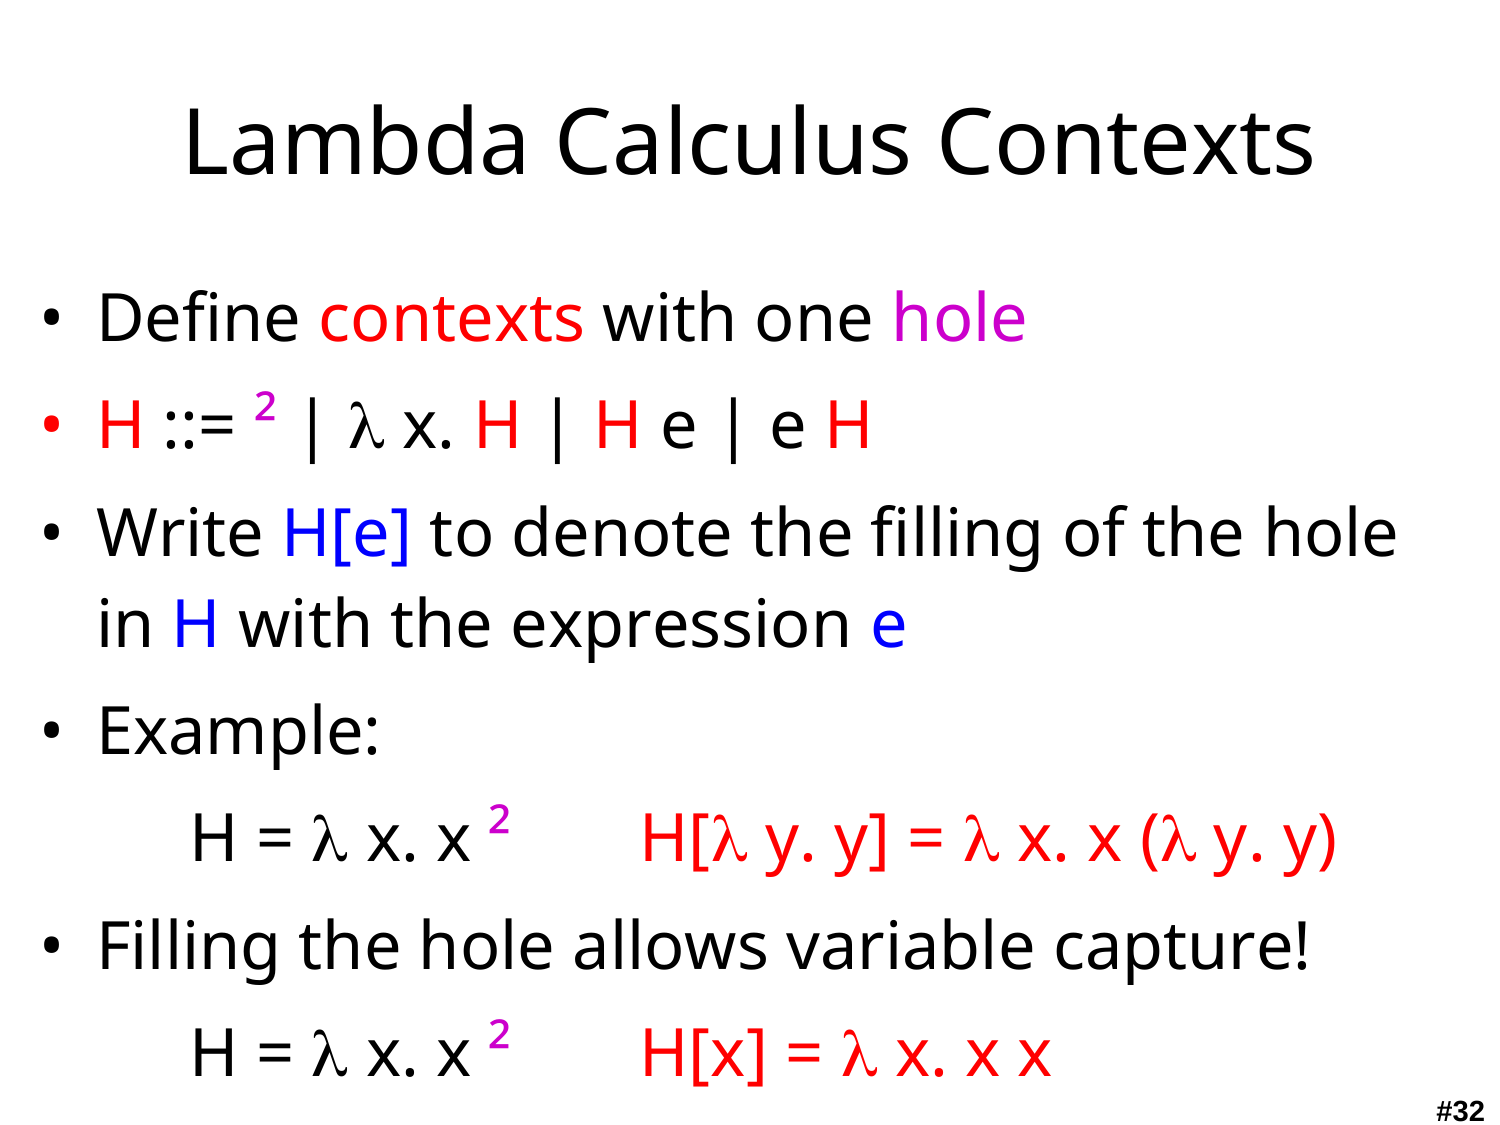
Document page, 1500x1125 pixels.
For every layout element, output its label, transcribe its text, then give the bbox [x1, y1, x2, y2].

title Lambda Calculus Contexts [24, 45, 1476, 233]
list Define contexts with one hole H ::= ² |  x. H | H e | e H Write H[e] to denote the filling of the hole in H with the expression e Example: H =  x. x ² H[ y. y] =  x. x ( y. y) Filling the hole allows variable capture! H =  x. x ² H[x] =  x. x x [24, 262, 1476, 1101]
